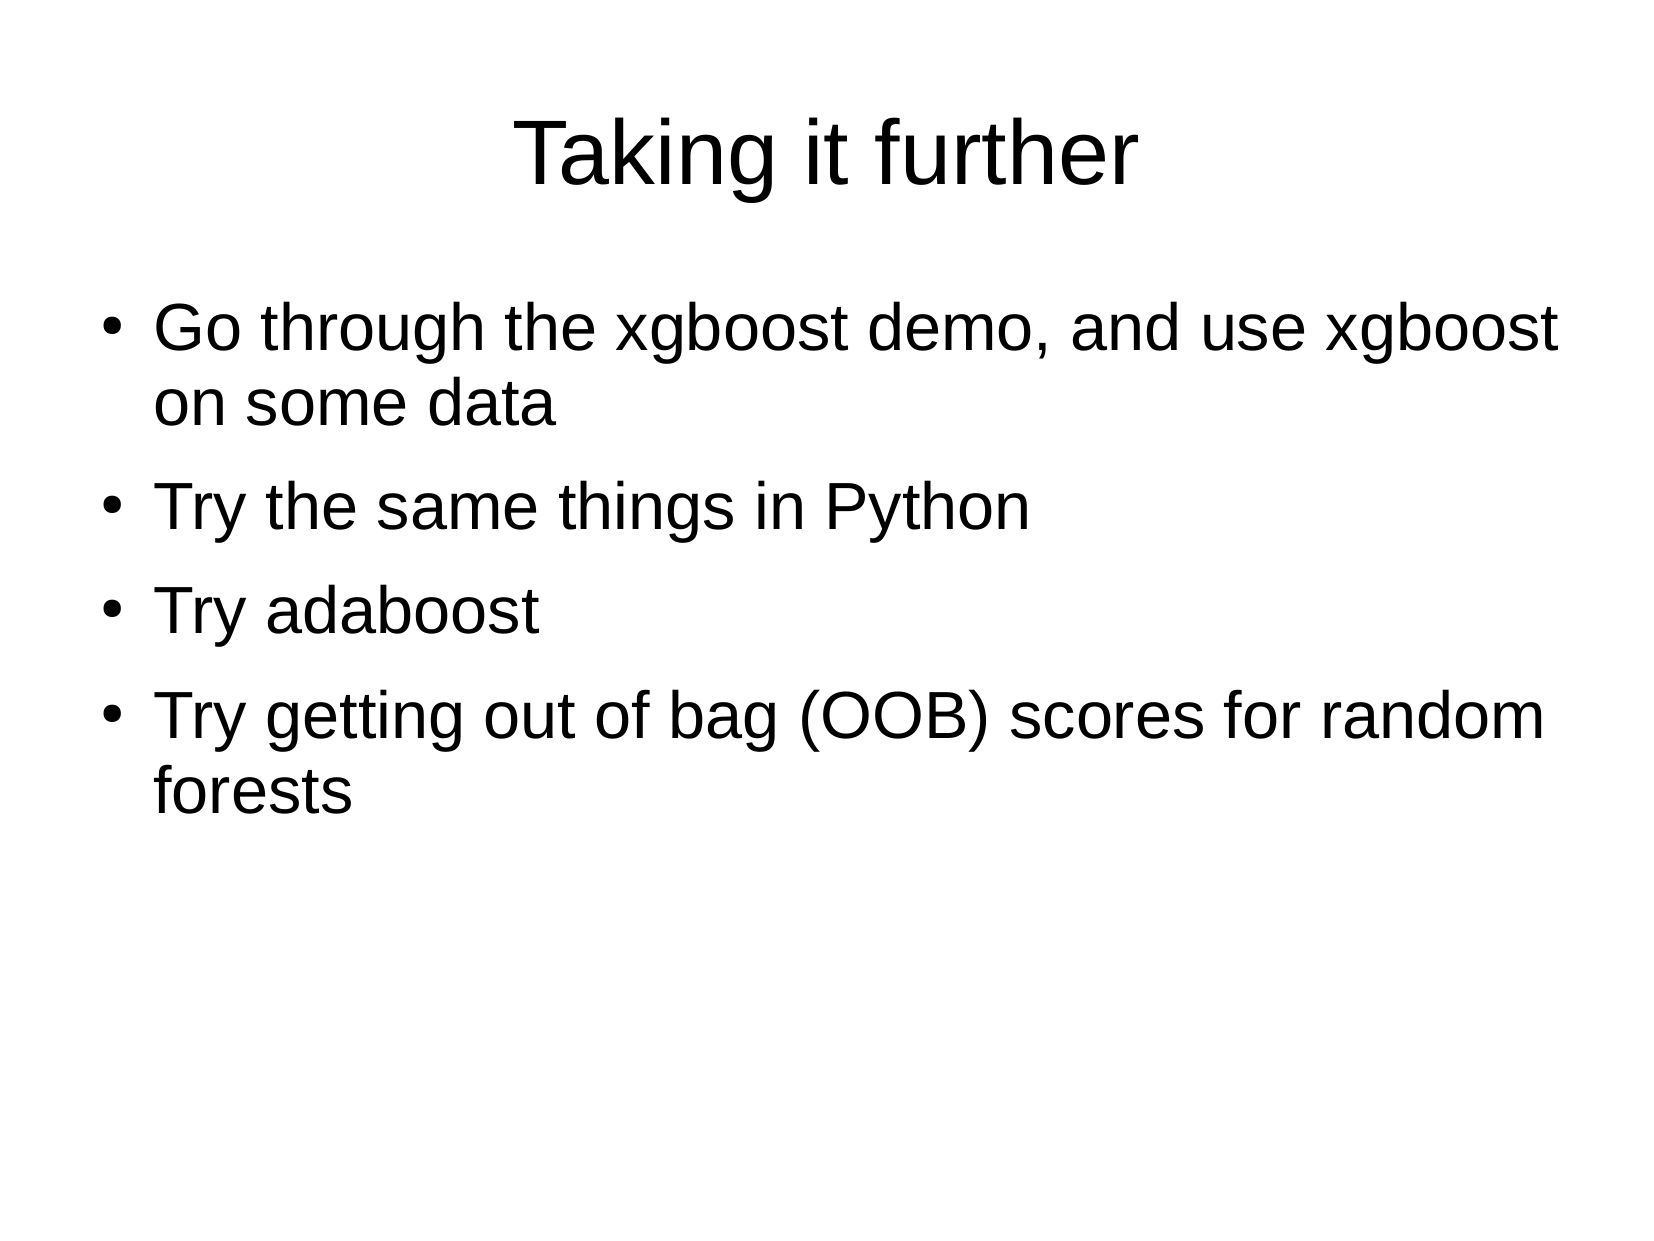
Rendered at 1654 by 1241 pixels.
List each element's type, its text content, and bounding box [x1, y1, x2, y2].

title Taking it further [82, 49, 1571, 257]
list Go through the xgboost demo, and use xgboost on some data Try the same things in Python Try adaboost Try getting out of bag (OOB) scores for random forests [82, 290, 1571, 1010]
